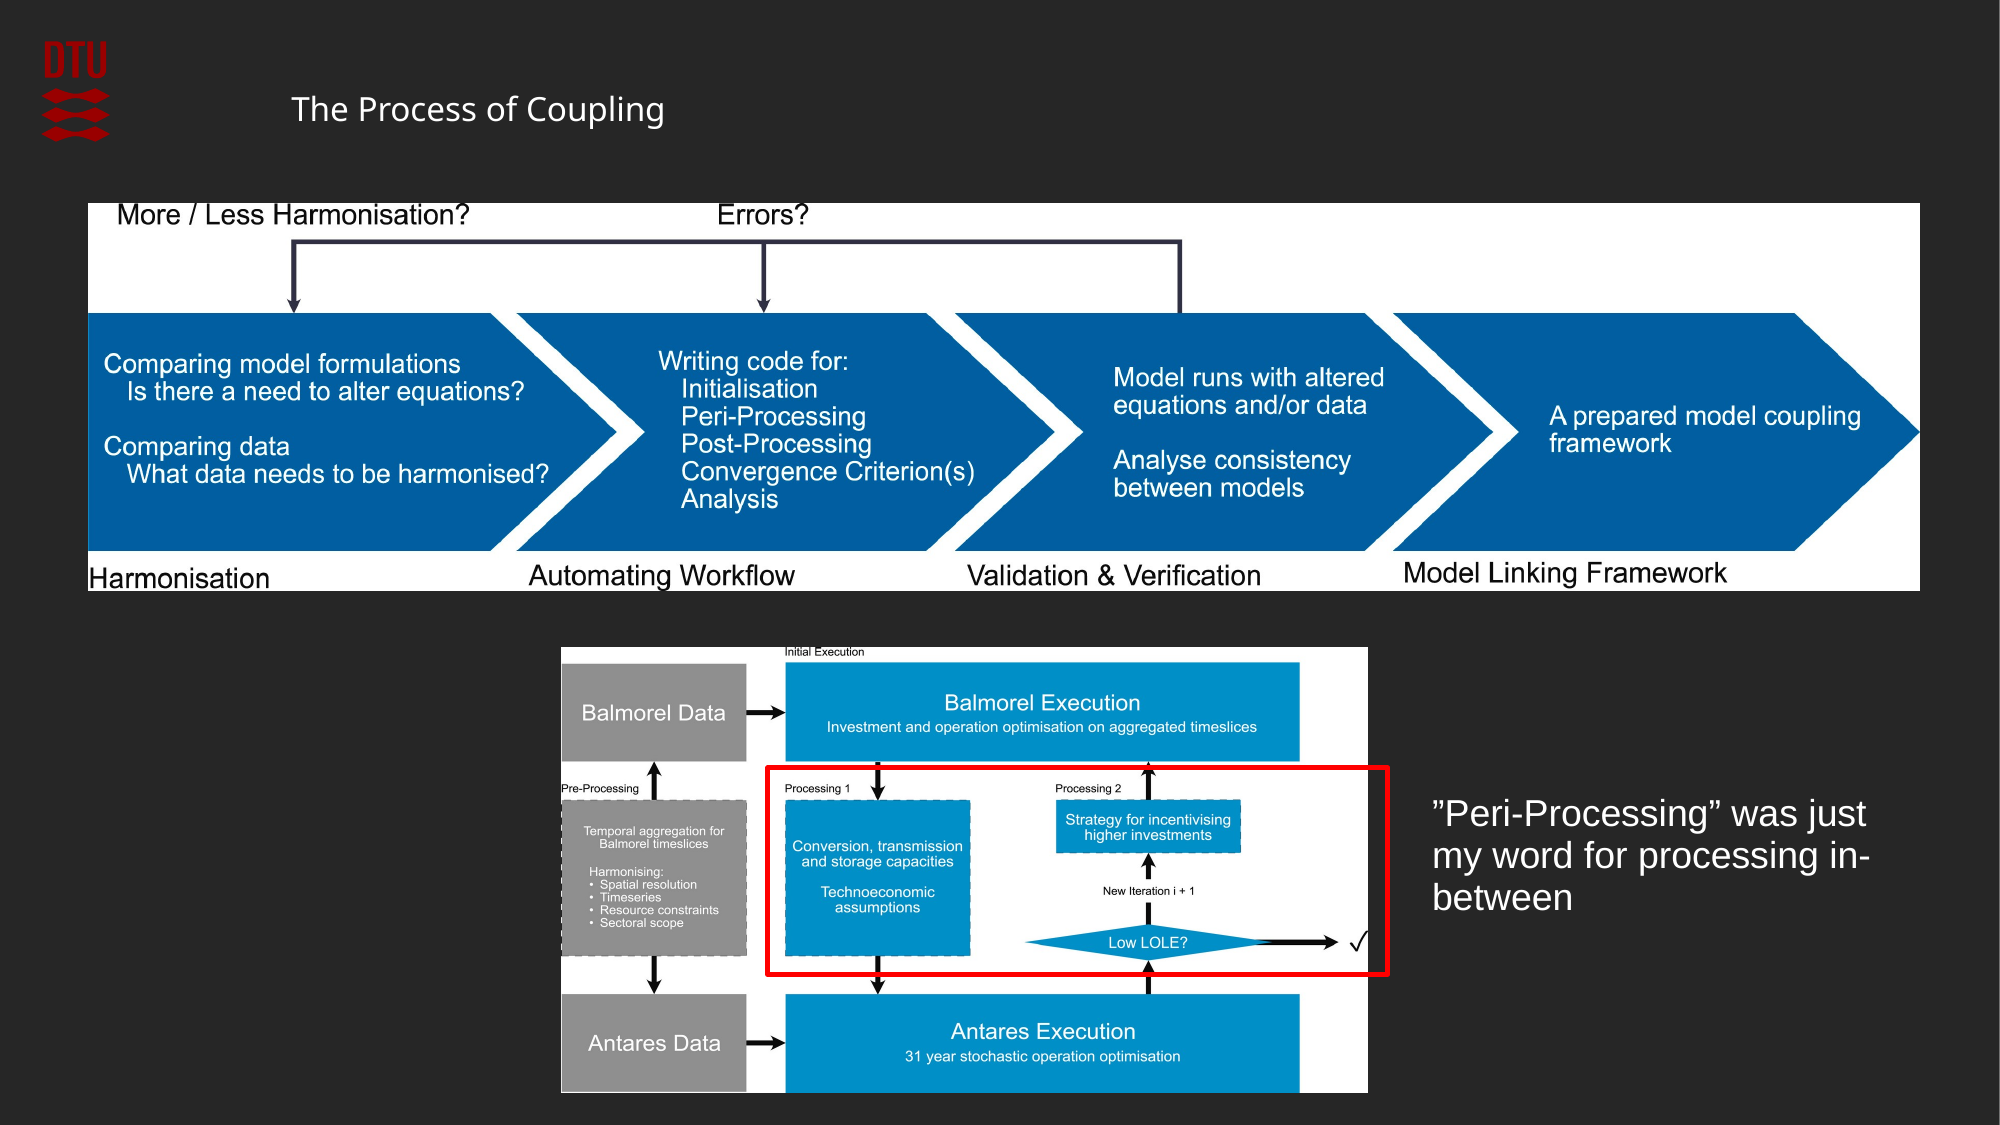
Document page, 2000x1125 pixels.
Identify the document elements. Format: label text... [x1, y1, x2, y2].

picture [561, 647, 1368, 1093]
picture [1084, 1028, 1093, 1039]
title The Process of Coupling [291, 70, 1819, 148]
picture [932, 1054, 954, 1061]
picture [1125, 1028, 1134, 1038]
picture [1038, 1023, 1049, 1039]
picture [88, 203, 1920, 591]
picture [989, 1027, 996, 1038]
picture [980, 1025, 984, 1039]
picture [1007, 1028, 1017, 1036]
picture [1106, 1054, 1111, 1063]
picture [1138, 1054, 1146, 1061]
picture [1000, 1028, 1005, 1038]
picture [1101, 1024, 1105, 1039]
picture [770, 770, 1368, 972]
picture [1052, 1030, 1061, 1039]
picture [952, 1023, 965, 1039]
picture [1064, 1028, 1079, 1038]
picture [1020, 1028, 1028, 1039]
picture [987, 1051, 991, 1061]
picture [998, 1054, 1006, 1061]
text_box ”Peri-Processing” was just my word for processing in-between [1417, 785, 1890, 1004]
picture [968, 1028, 977, 1038]
picture [1064, 1053, 1080, 1061]
